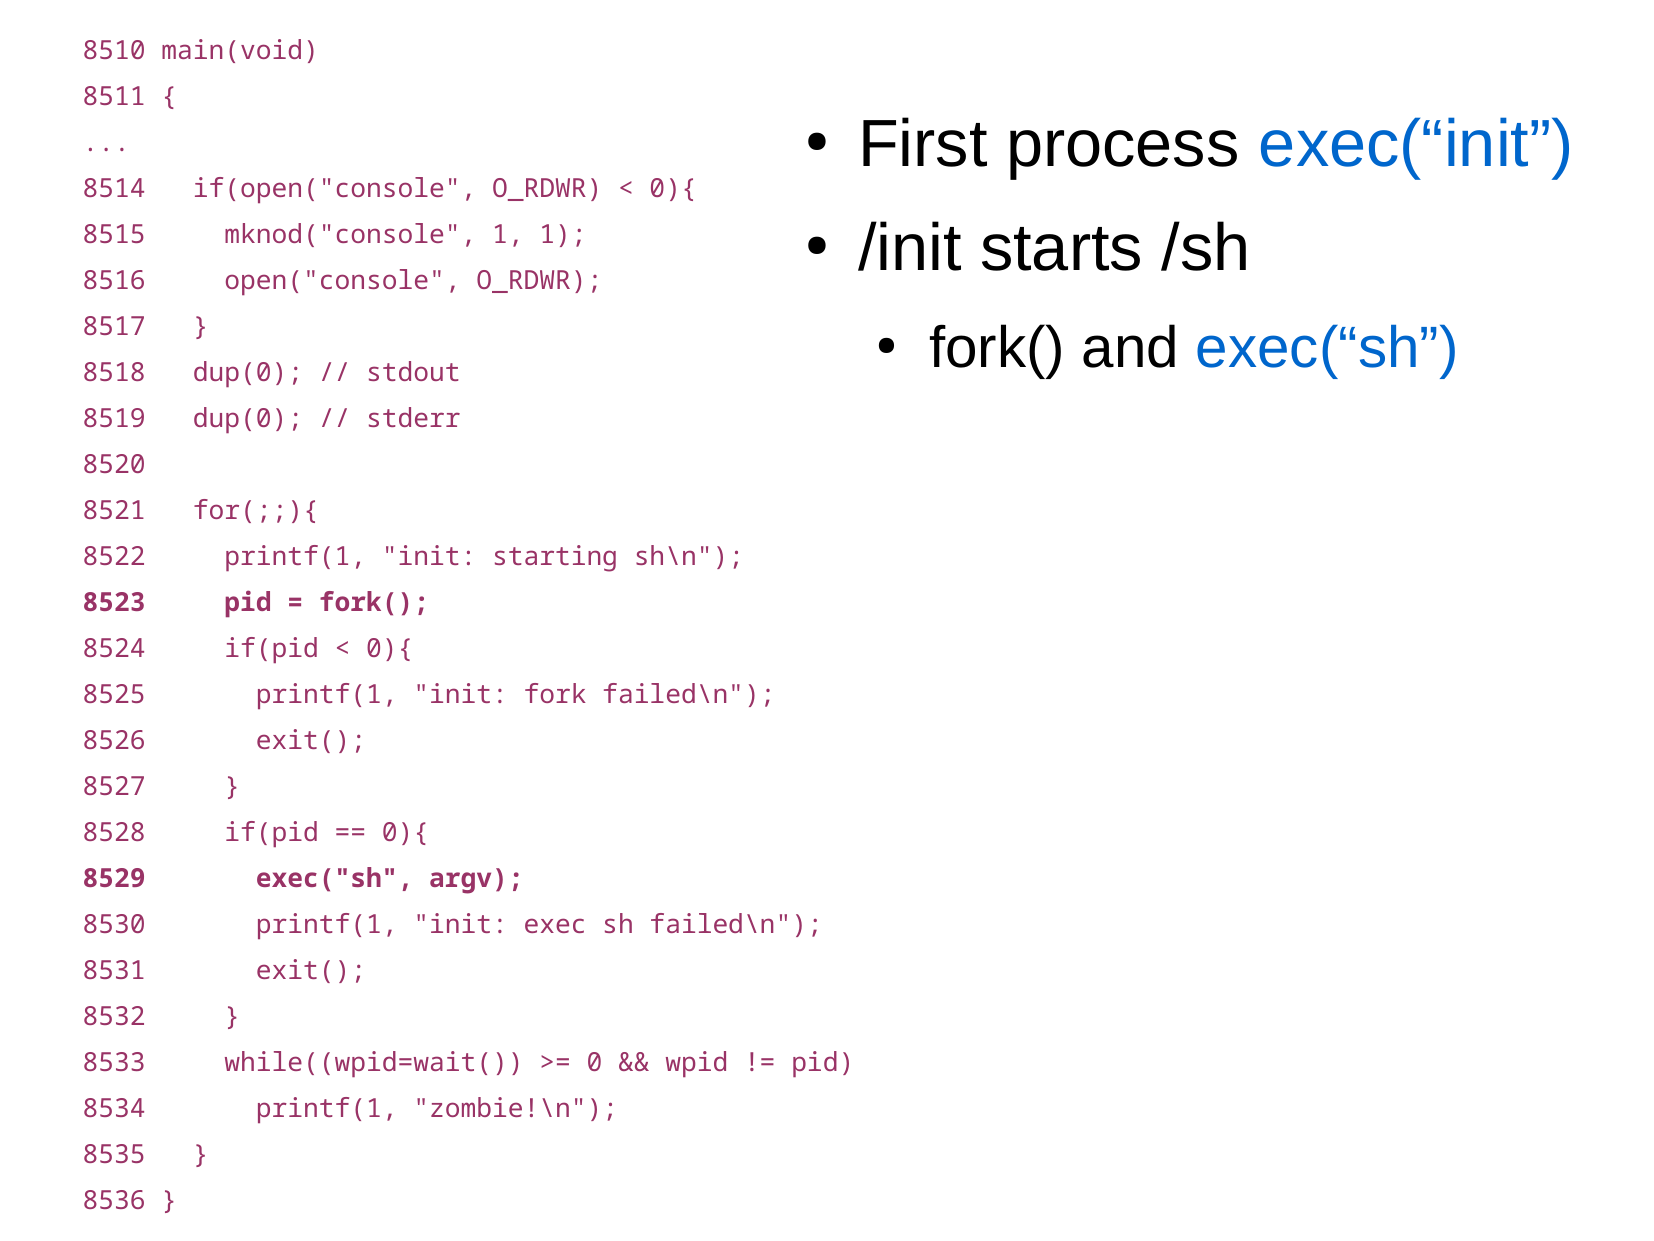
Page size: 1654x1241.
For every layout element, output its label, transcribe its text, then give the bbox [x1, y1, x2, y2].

list 8510 main(void) 8511 { ... 8514 if(open("console", O_RDWR) < 0){ 8515 mknod("console", 1, 1); 8516 open("console", O_RDWR); 8517 } 8518 dup(0); // stdout 8519 dup(0); // stderr 8520 8521 for(;;){ 8522 printf(1, "init: starting sh\n"); 8523 pid = fork(); 8524 if(pid < 0){ 8525 printf(1, "init: fork failed\n"); 8526 exit(); 8527 } 8528 if(pid == 0){ 8529 exec("sh", argv); 8530 printf(1, "init: exec sh failed\n"); 8531 exit(); 8532 } 8533 while((wpid=wait()) >= 0 && wpid != pid) 8534 printf(1, "zombie!\n"); 8535 } 8536 } [82, 31, 1463, 1232]
list First process exec(“init”) /init starts /sh fork() and exec(“sh”) [787, 105, 1613, 451]
